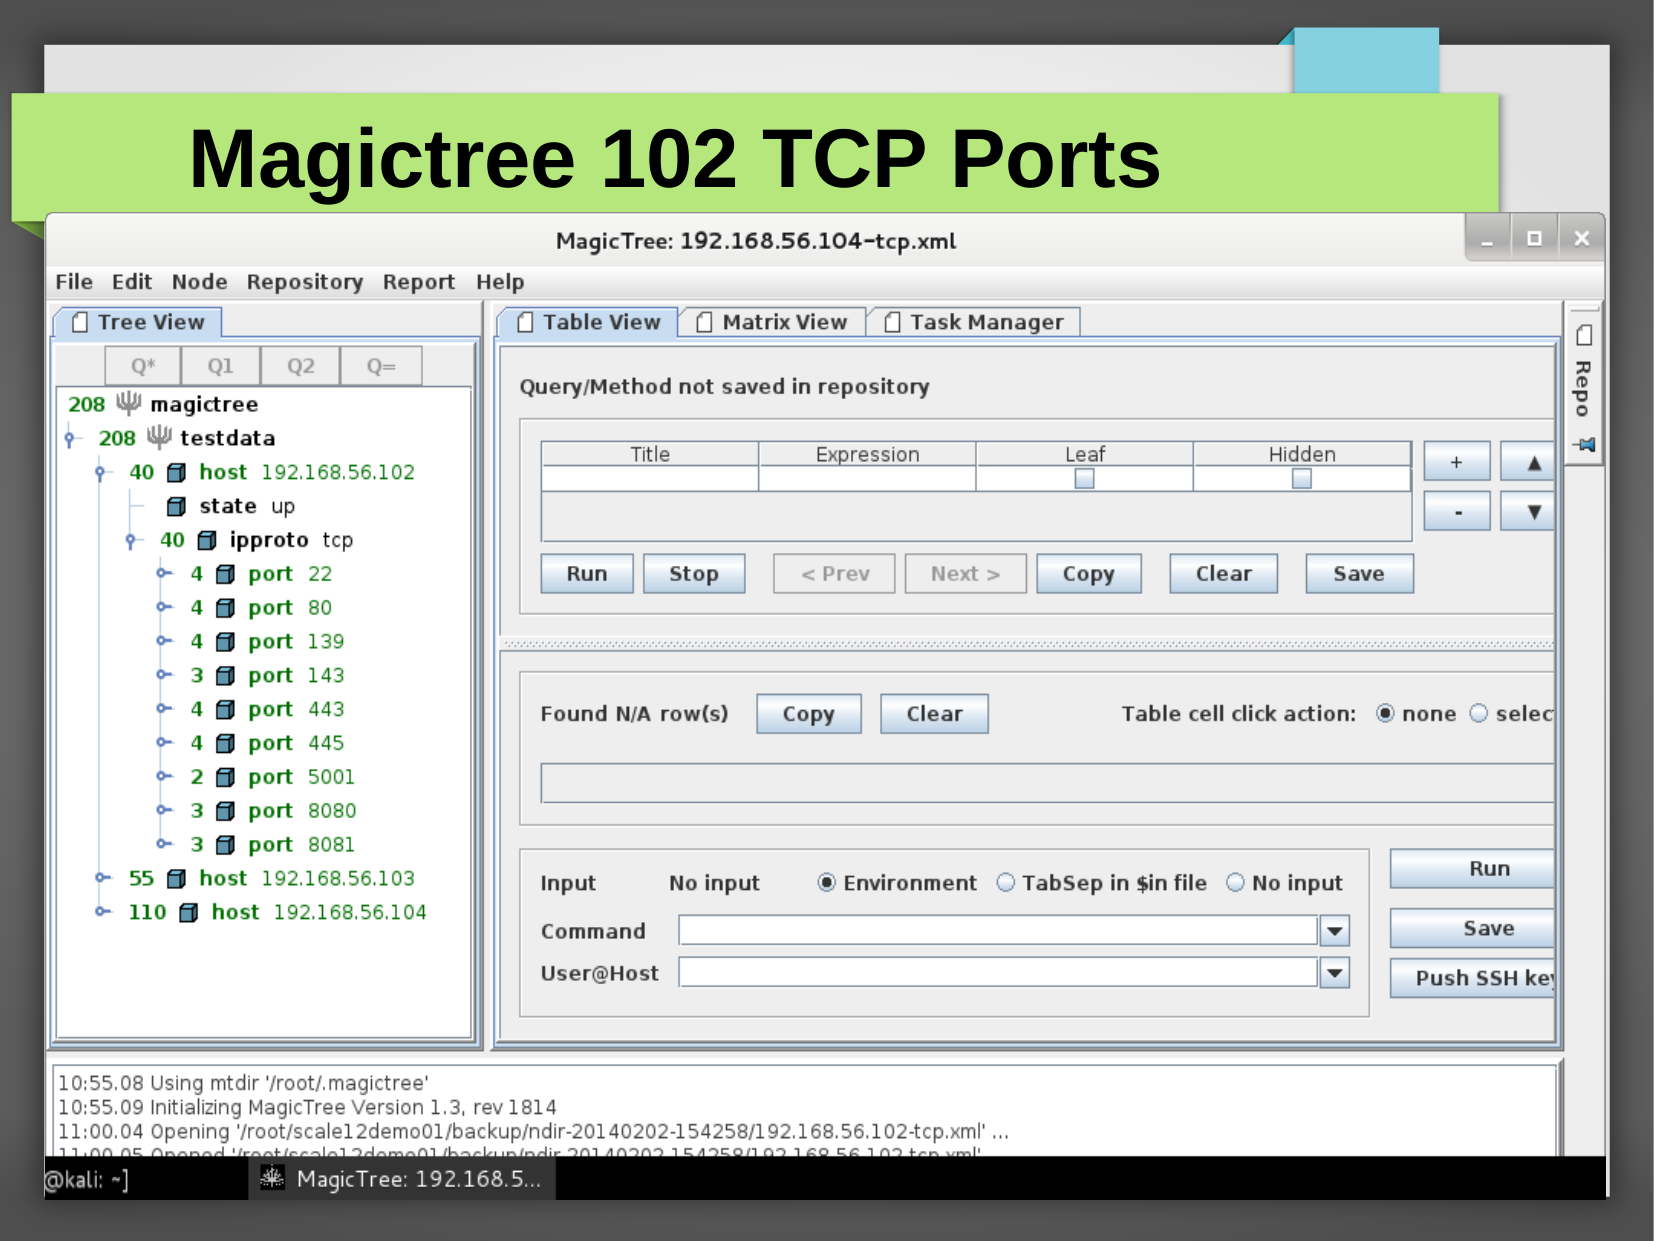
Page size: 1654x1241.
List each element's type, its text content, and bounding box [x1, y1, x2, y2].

picture [0, 0, 1654, 1241]
text_box Magictree 102 TCP Ports [174, 105, 1202, 213]
